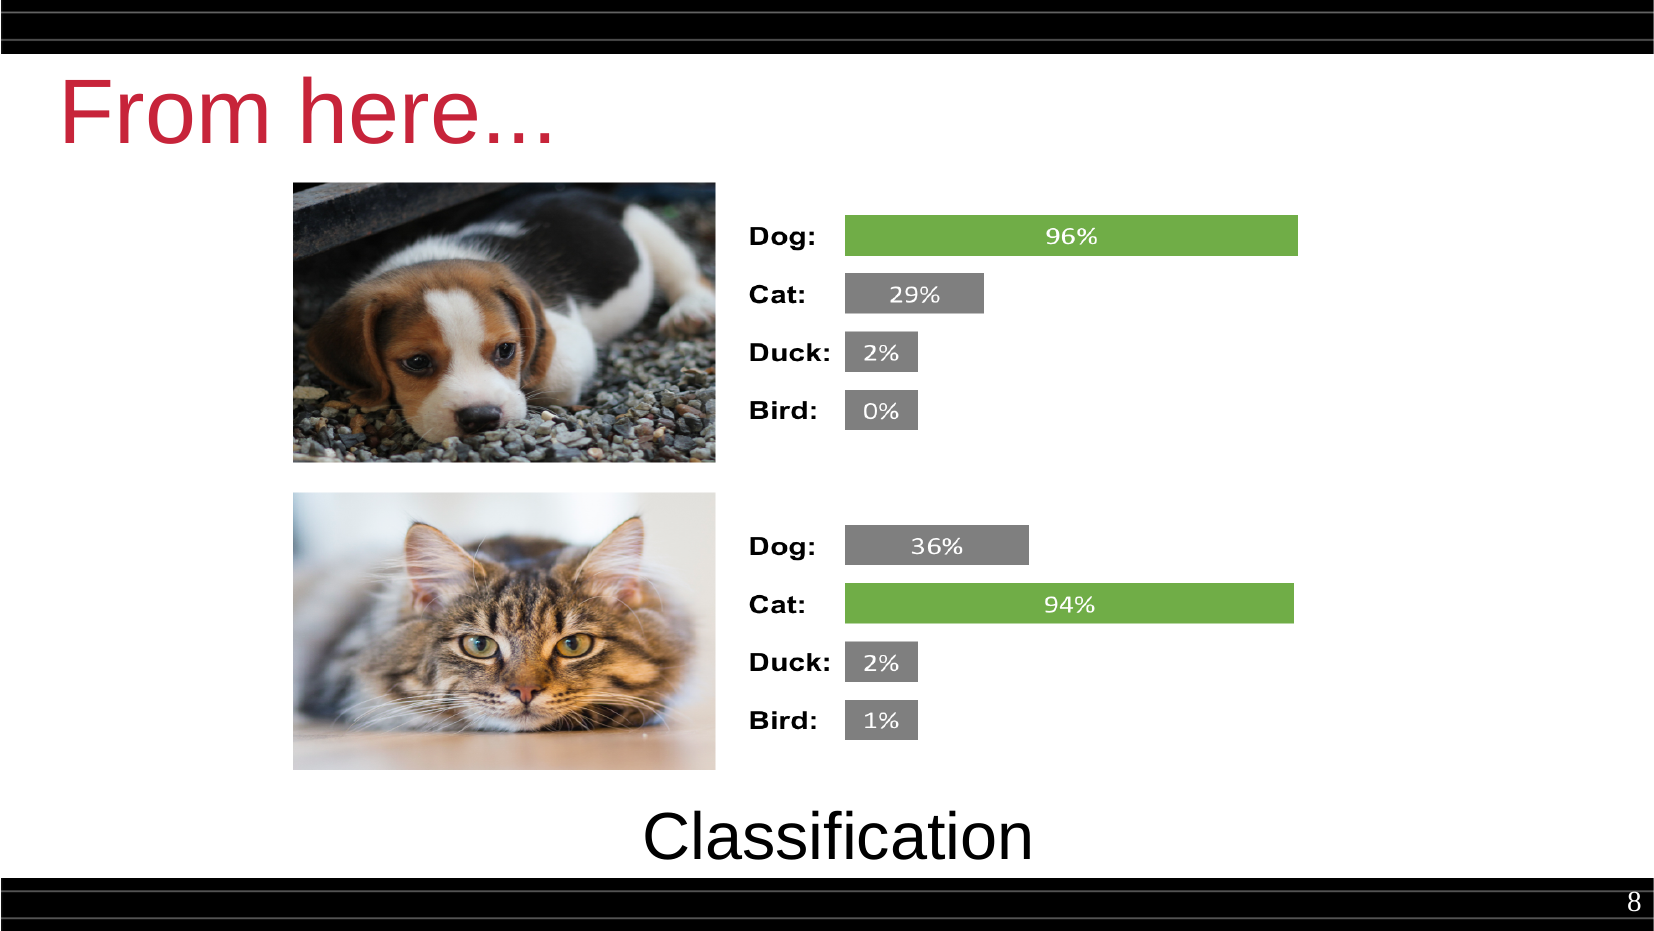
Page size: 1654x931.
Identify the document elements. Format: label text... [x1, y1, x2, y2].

picture [268, 189, 1323, 388]
subtitle Classification [94, 388, 1583, 875]
picture [1, 0, 1654, 54]
picture [1, 878, 1654, 931]
title From here... [59, 33, 1548, 189]
